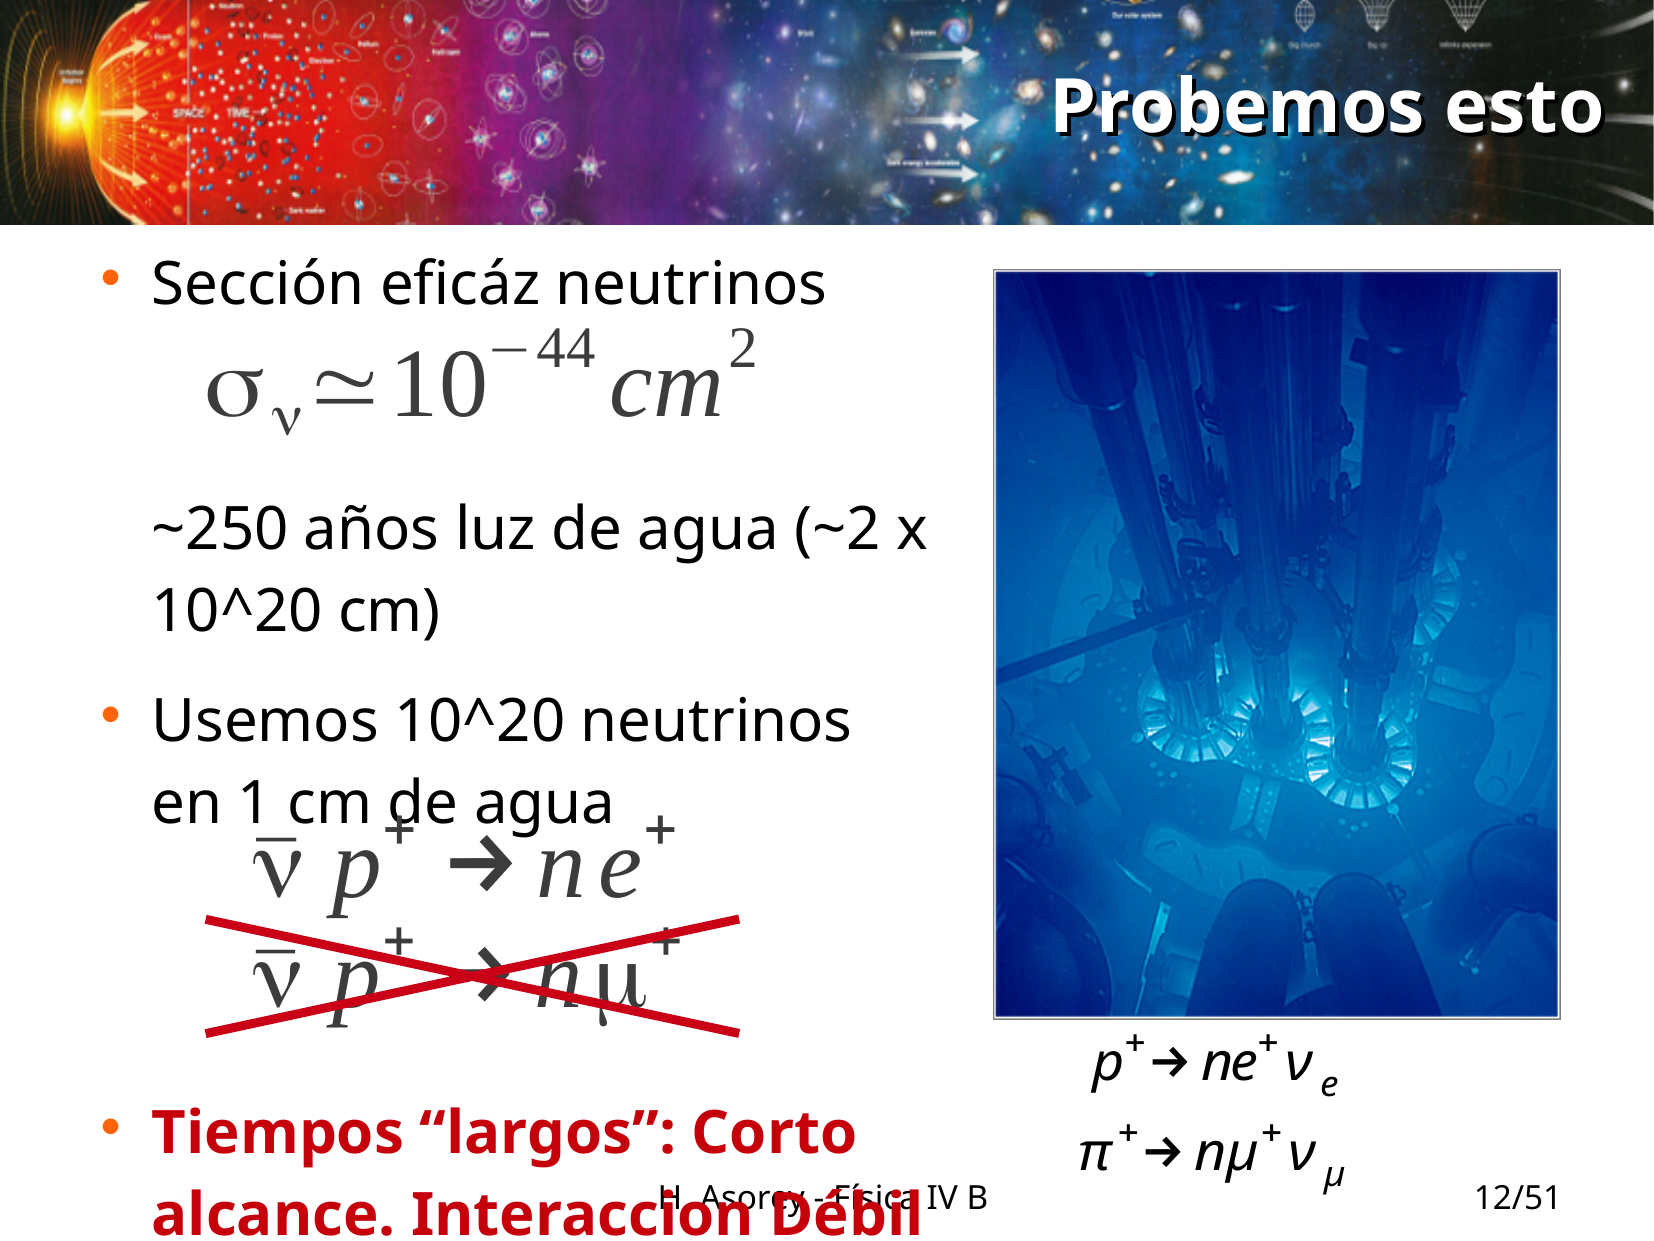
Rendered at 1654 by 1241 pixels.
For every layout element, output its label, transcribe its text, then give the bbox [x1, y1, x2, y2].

list Sección eficáz neutrinos ~250 años luz de agua (~2 x 10^20 cm) Usemos 10^20 neutrinos en 1 cm de agua Tiempos “largos”: Corto alcance. Interaccion Débil [83, 240, 931, 1241]
picture [0, 0, 1654, 225]
chart [497, 931, 706, 1021]
chart [242, 932, 447, 1021]
chart [1065, 1021, 1373, 1196]
picture [993, 269, 1561, 1021]
chart [242, 795, 706, 971]
title Probemos esto [45, 15, 1606, 191]
chart [197, 315, 766, 442]
chart [242, 982, 706, 1036]
